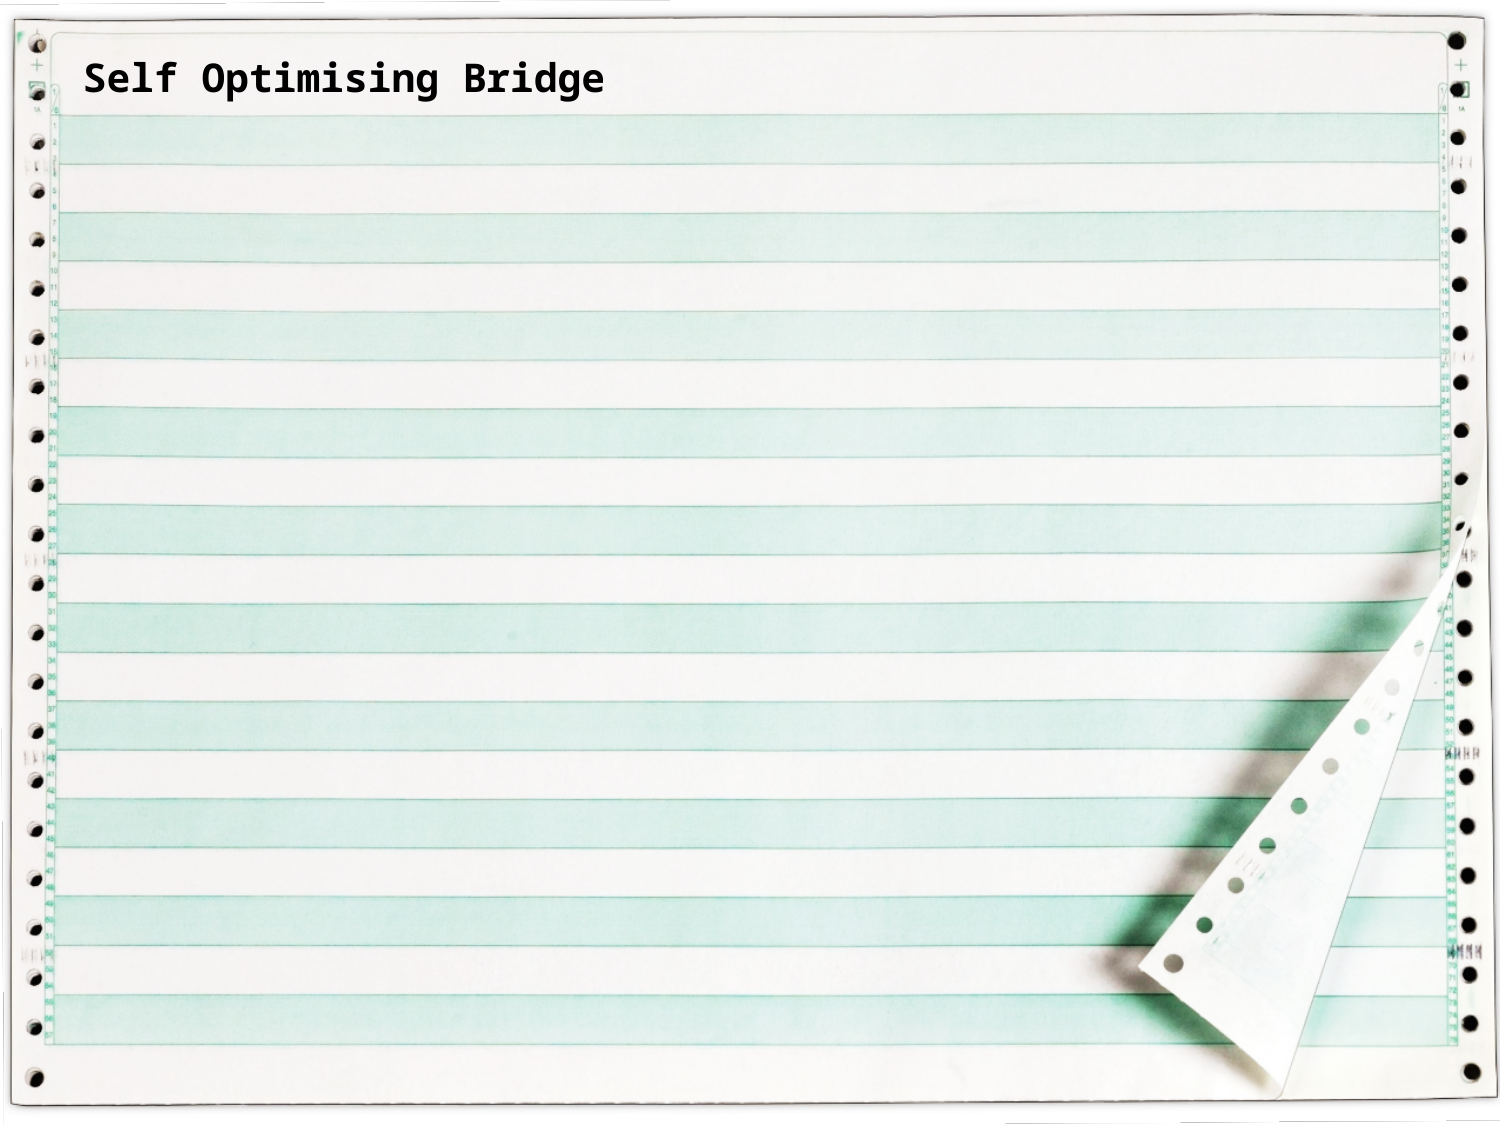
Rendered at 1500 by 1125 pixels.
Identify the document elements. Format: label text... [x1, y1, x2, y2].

picture [0, 0, 1500, 1125]
text_box Self Optimising Bridge [68, 45, 1436, 109]
